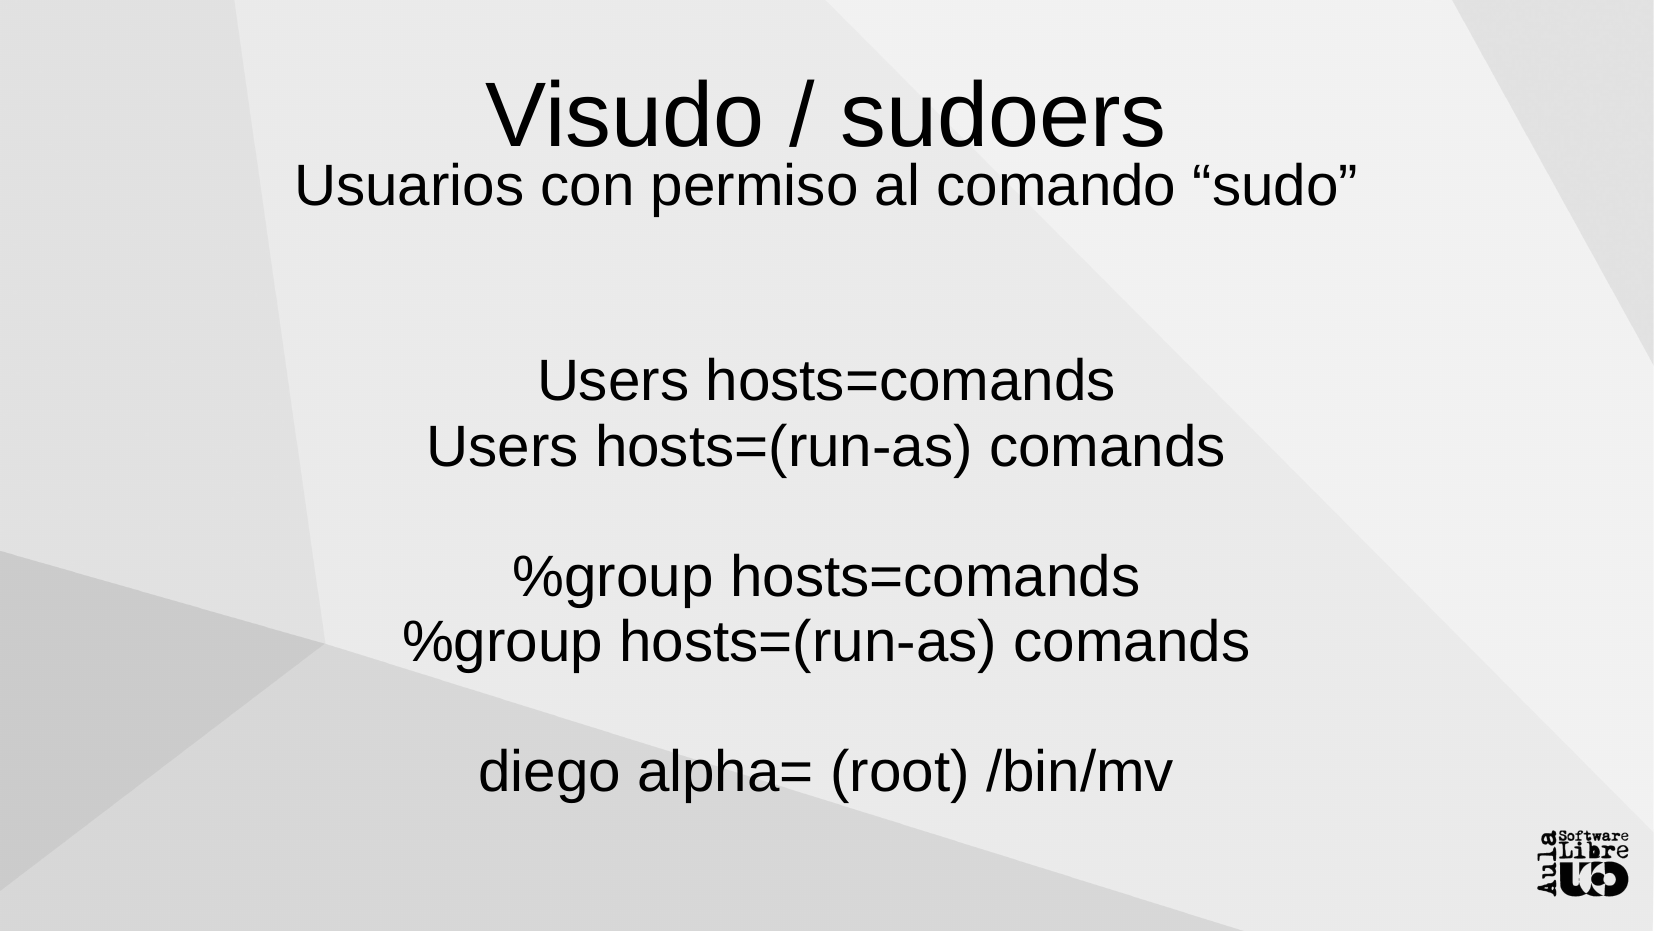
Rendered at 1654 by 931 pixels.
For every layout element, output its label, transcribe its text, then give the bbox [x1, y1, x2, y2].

picture [0, 0, 1654, 931]
subtitle Usuarios con permiso al comando “sudo” Users hosts=comands Users hosts=(run-as) comands %group hosts=comands %group hosts=(run-as) comands diego alpha= (root) /bin/mv [82, 153, 1571, 931]
title Visudo / sudoers [82, 37, 1571, 153]
